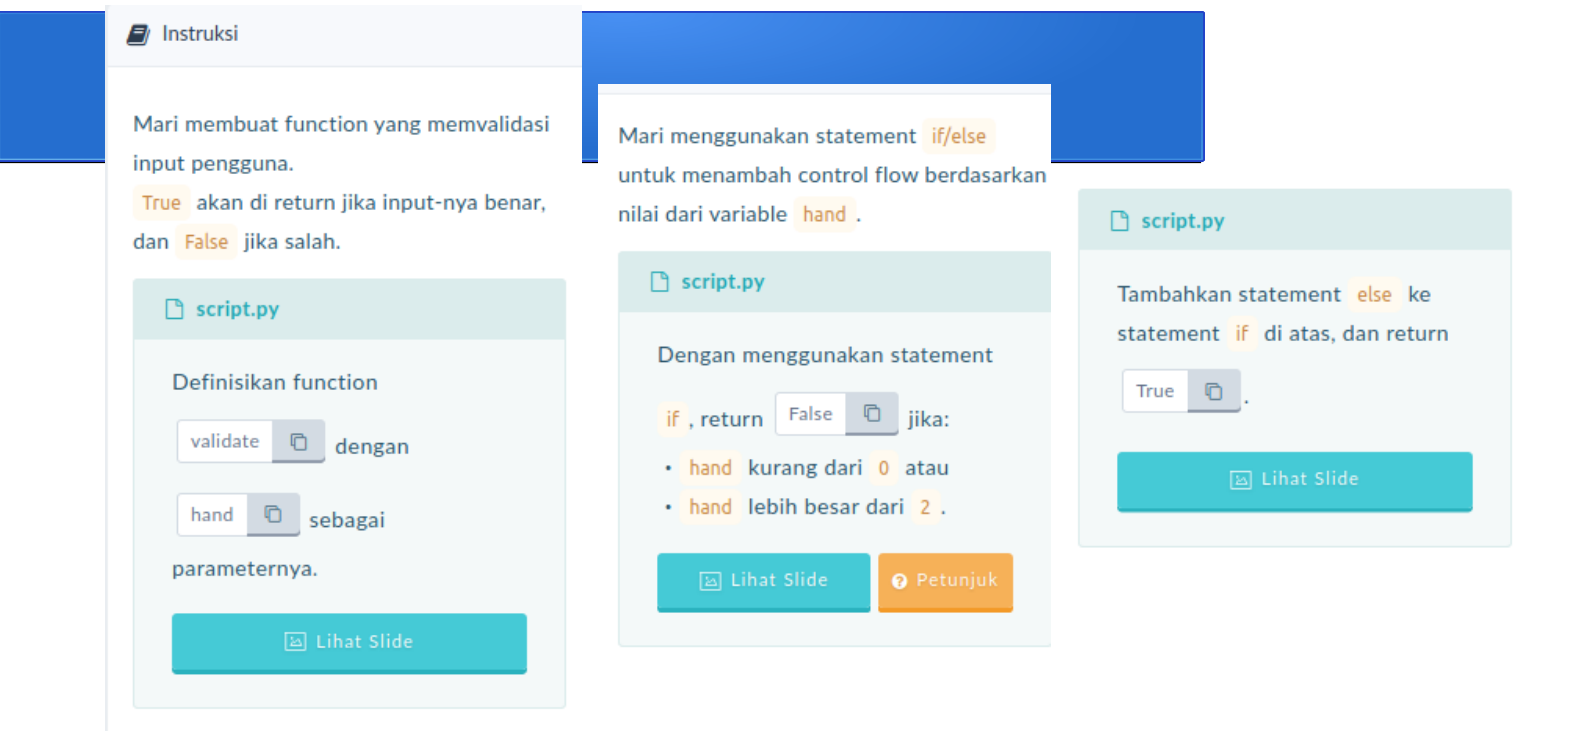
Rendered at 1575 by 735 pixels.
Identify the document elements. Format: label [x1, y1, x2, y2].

picture [598, 84, 1051, 653]
picture [105, 5, 582, 731]
picture [1069, 164, 1531, 576]
